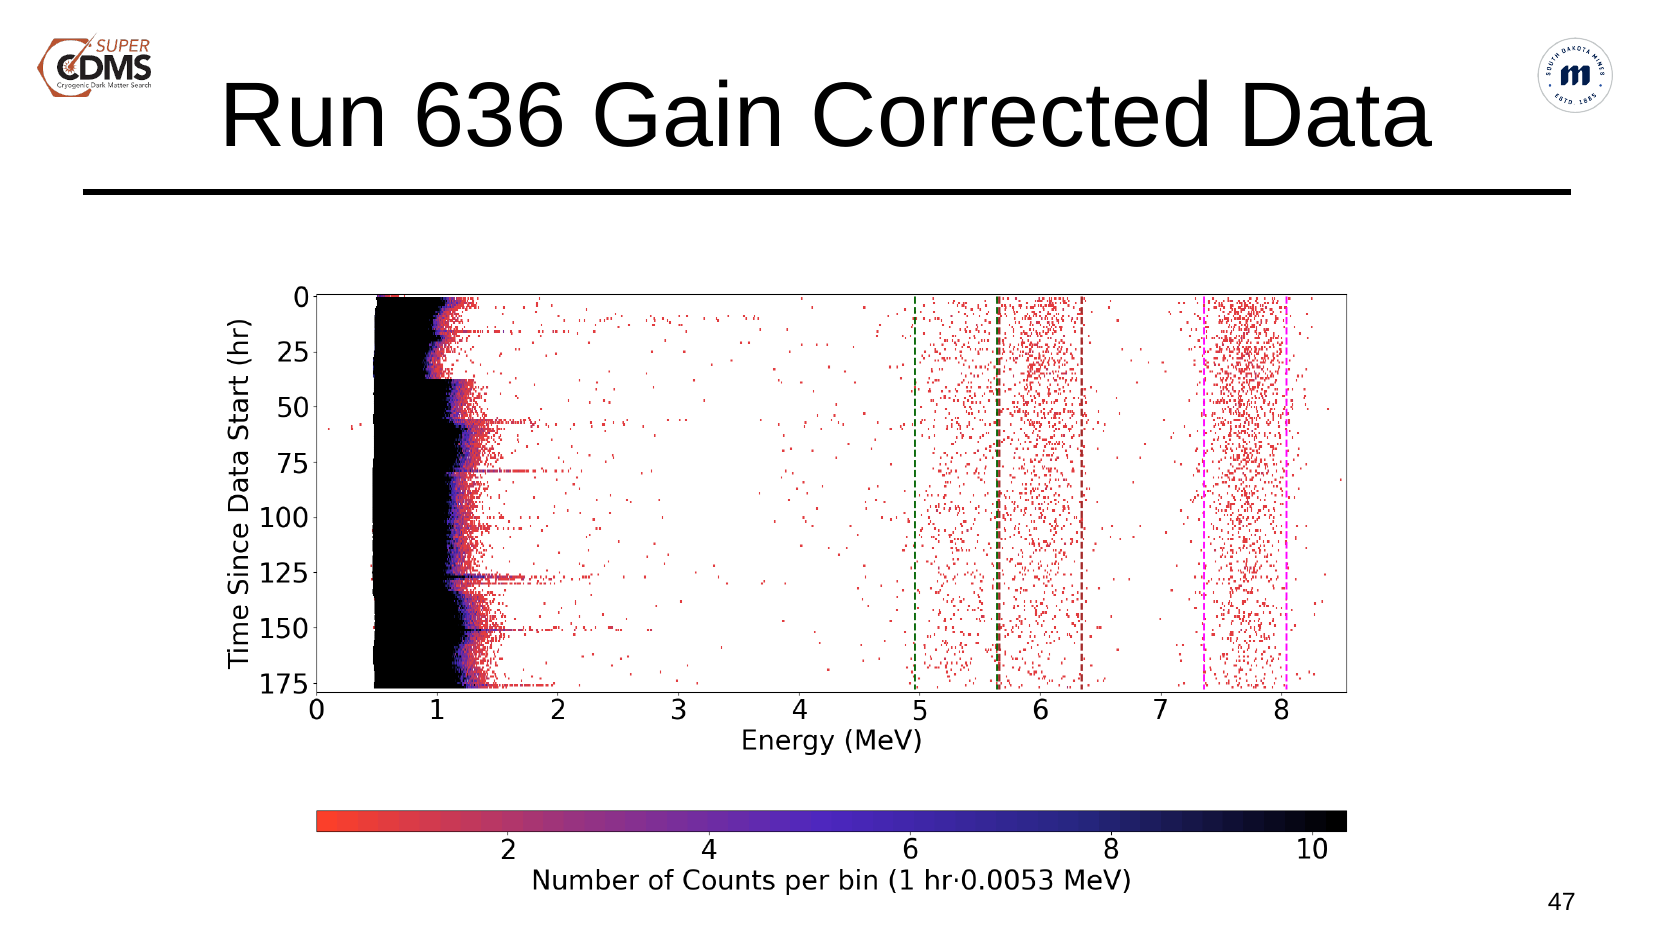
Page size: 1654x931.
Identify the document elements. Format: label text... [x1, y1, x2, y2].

title Run 636 Gain Corrected Data [82, 37, 1571, 193]
picture [150, 210, 1479, 908]
picture [37, 32, 151, 97]
picture [1571, 37, 1613, 113]
